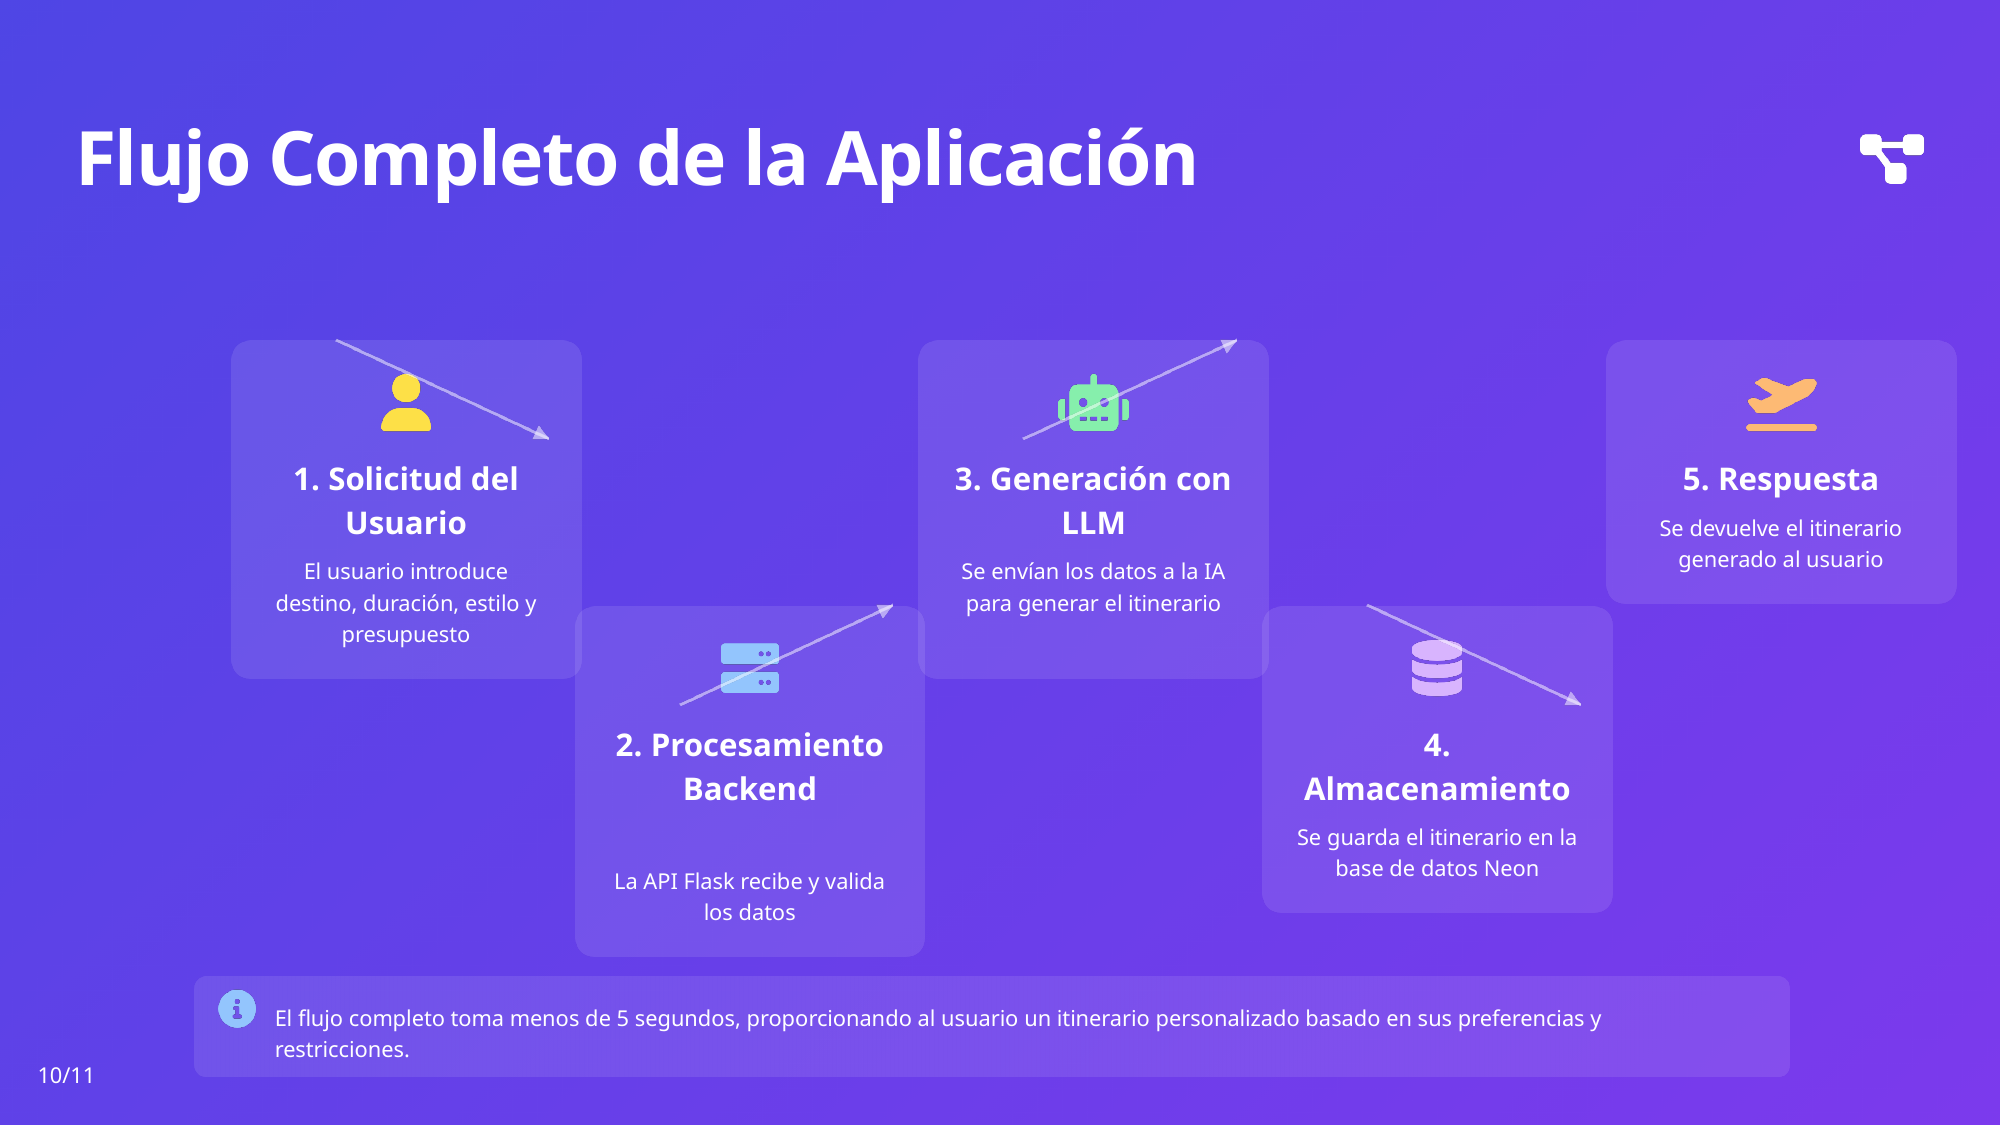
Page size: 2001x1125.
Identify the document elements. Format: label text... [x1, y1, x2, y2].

text_box 3. Generación con LLM [949, 453, 1238, 541]
text_box El flujo completo toma menos de 5 segundos, proporcionando al usuario un itinerario personalizado basado en sus preferencias y restricciones. [274, 999, 1684, 1031]
text_box 10/11 [37, 1056, 114, 1088]
text_box El usuario introduce destino, duración, estilo y presupuesto [262, 553, 550, 647]
text_box 1. Solicitud del Usuario [262, 453, 550, 541]
text_box Se guarda el itinerario en la base de datos Neon [1293, 818, 1582, 882]
text_box 5. Respuesta [1643, 453, 1919, 497]
text_box 4. Almacenamiento [1290, 718, 1585, 807]
text_box La API Flask recibe y valida los datos [606, 862, 894, 925]
text_box Se envían los datos a la IA para generar el itinerario [949, 553, 1238, 647]
text_box Flujo Completo de la Aplicación [75, 124, 1600, 200]
text_box Se devuelve el itinerario generado al usuario [1637, 509, 1925, 572]
text_box 2. Procesamiento Backend [606, 718, 894, 850]
picture [0, 0, 2000, 1125]
